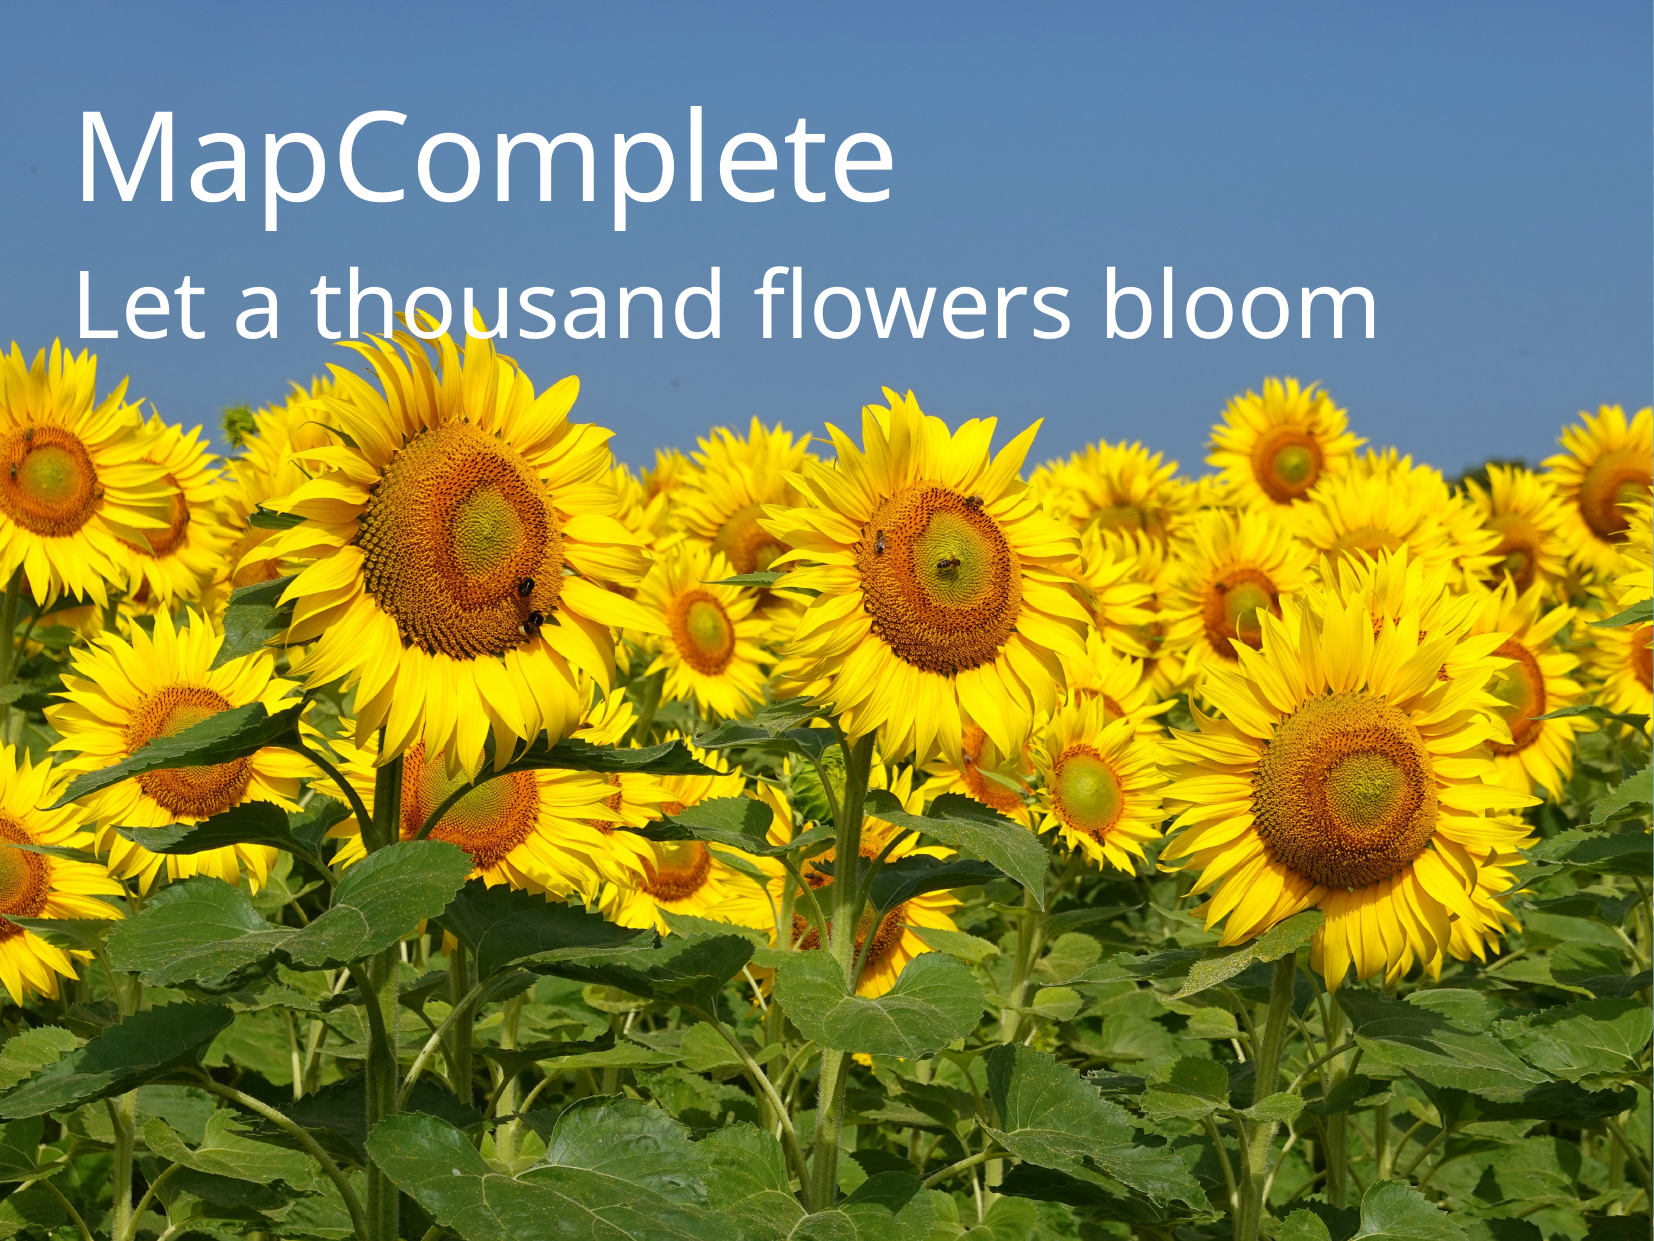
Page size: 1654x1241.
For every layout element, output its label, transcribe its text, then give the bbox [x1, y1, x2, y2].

picture [0, 0, 1654, 1241]
title MapComplete Let a thousand flowers bloom [71, 75, 1561, 359]
